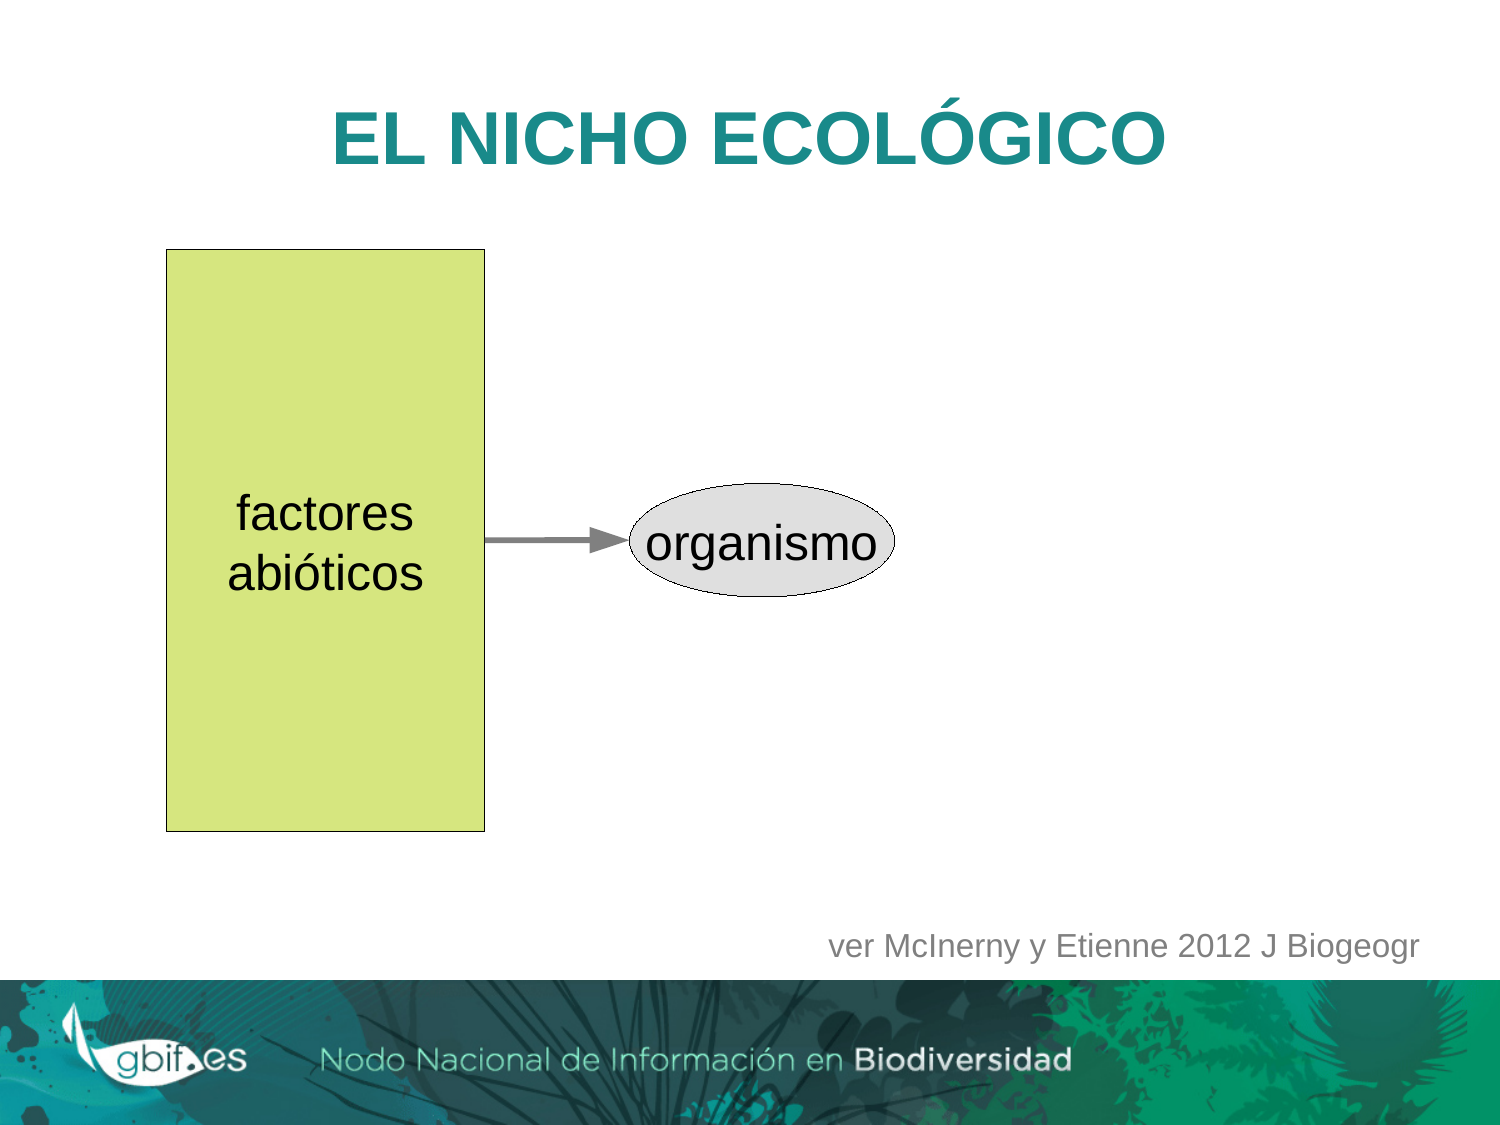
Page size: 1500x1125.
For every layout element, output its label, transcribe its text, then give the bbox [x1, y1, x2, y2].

text_box organismo [629, 483, 895, 597]
text_box factores abióticos [166, 249, 485, 832]
title EL NICHO ECOLÓGICO [112, 68, 1388, 209]
picture [0, 980, 1500, 1125]
text_box ver McInerny y Etienne 2012 J Biogeogr [813, 917, 1461, 972]
